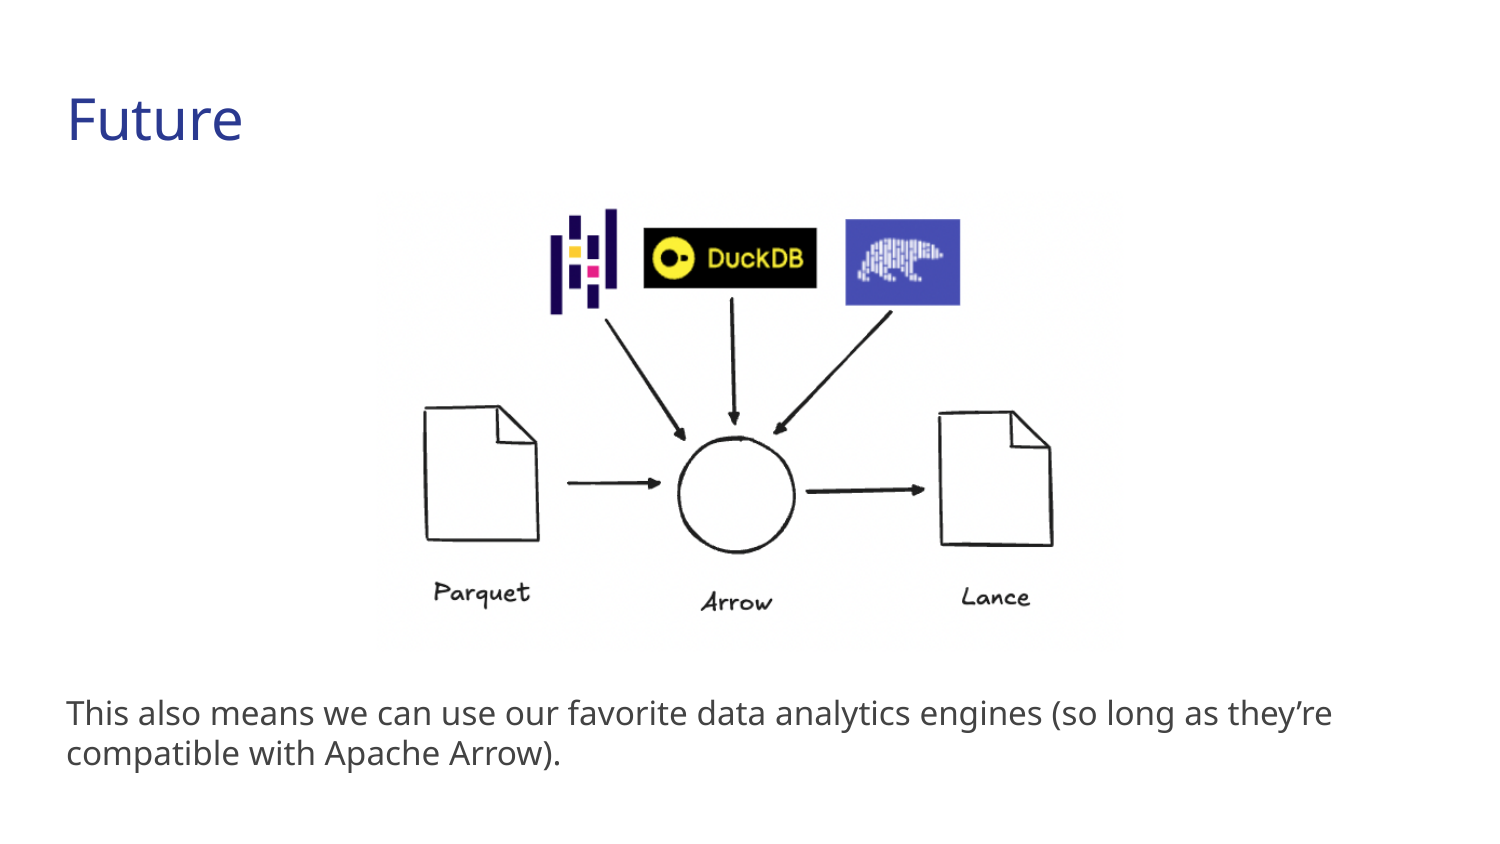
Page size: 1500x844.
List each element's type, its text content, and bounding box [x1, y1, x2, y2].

text_box This also means we can use our favorite data analytics engines (so long as they’re compatible with Apache Arrow). [51, 676, 1494, 831]
title Future [51, 67, 1449, 167]
picture [376, 191, 1124, 652]
